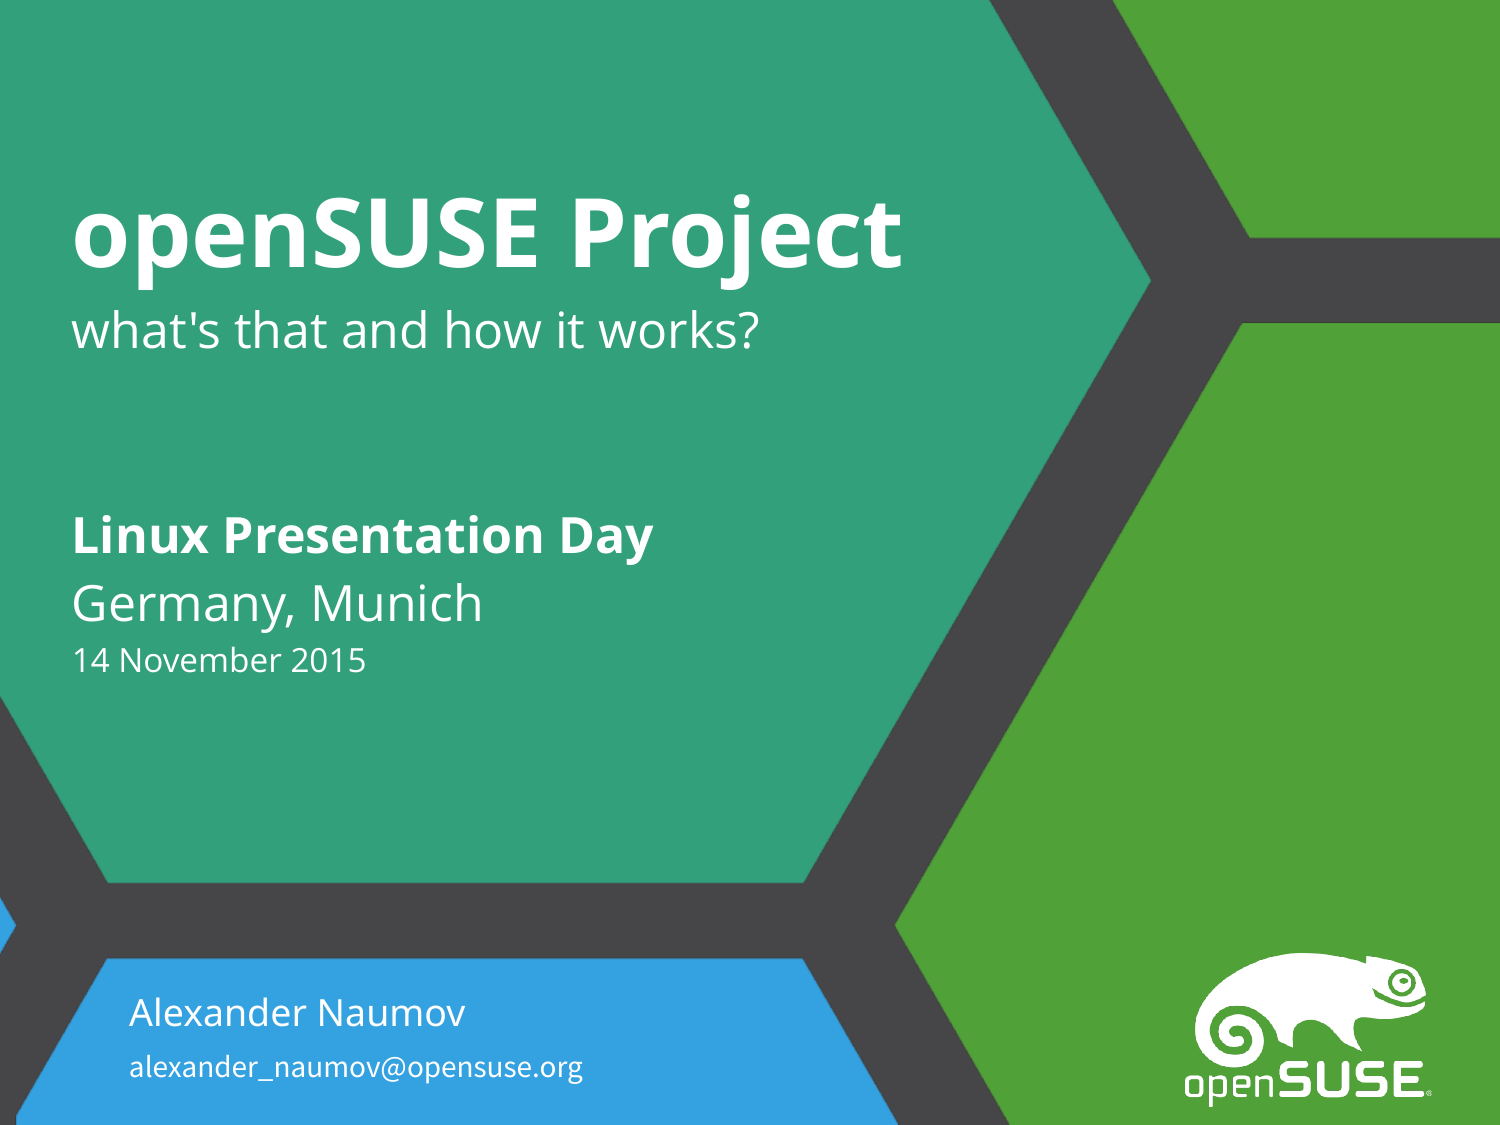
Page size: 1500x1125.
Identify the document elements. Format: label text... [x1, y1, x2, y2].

title openSUSE Project what's that and how it works? Linux Presentation Day Germany, Munich 14 November 2015 [71, 164, 1121, 682]
list Alexander Naumov alexander_naumov@opensuse.org [126, 986, 751, 1125]
picture [0, 0, 1500, 1125]
